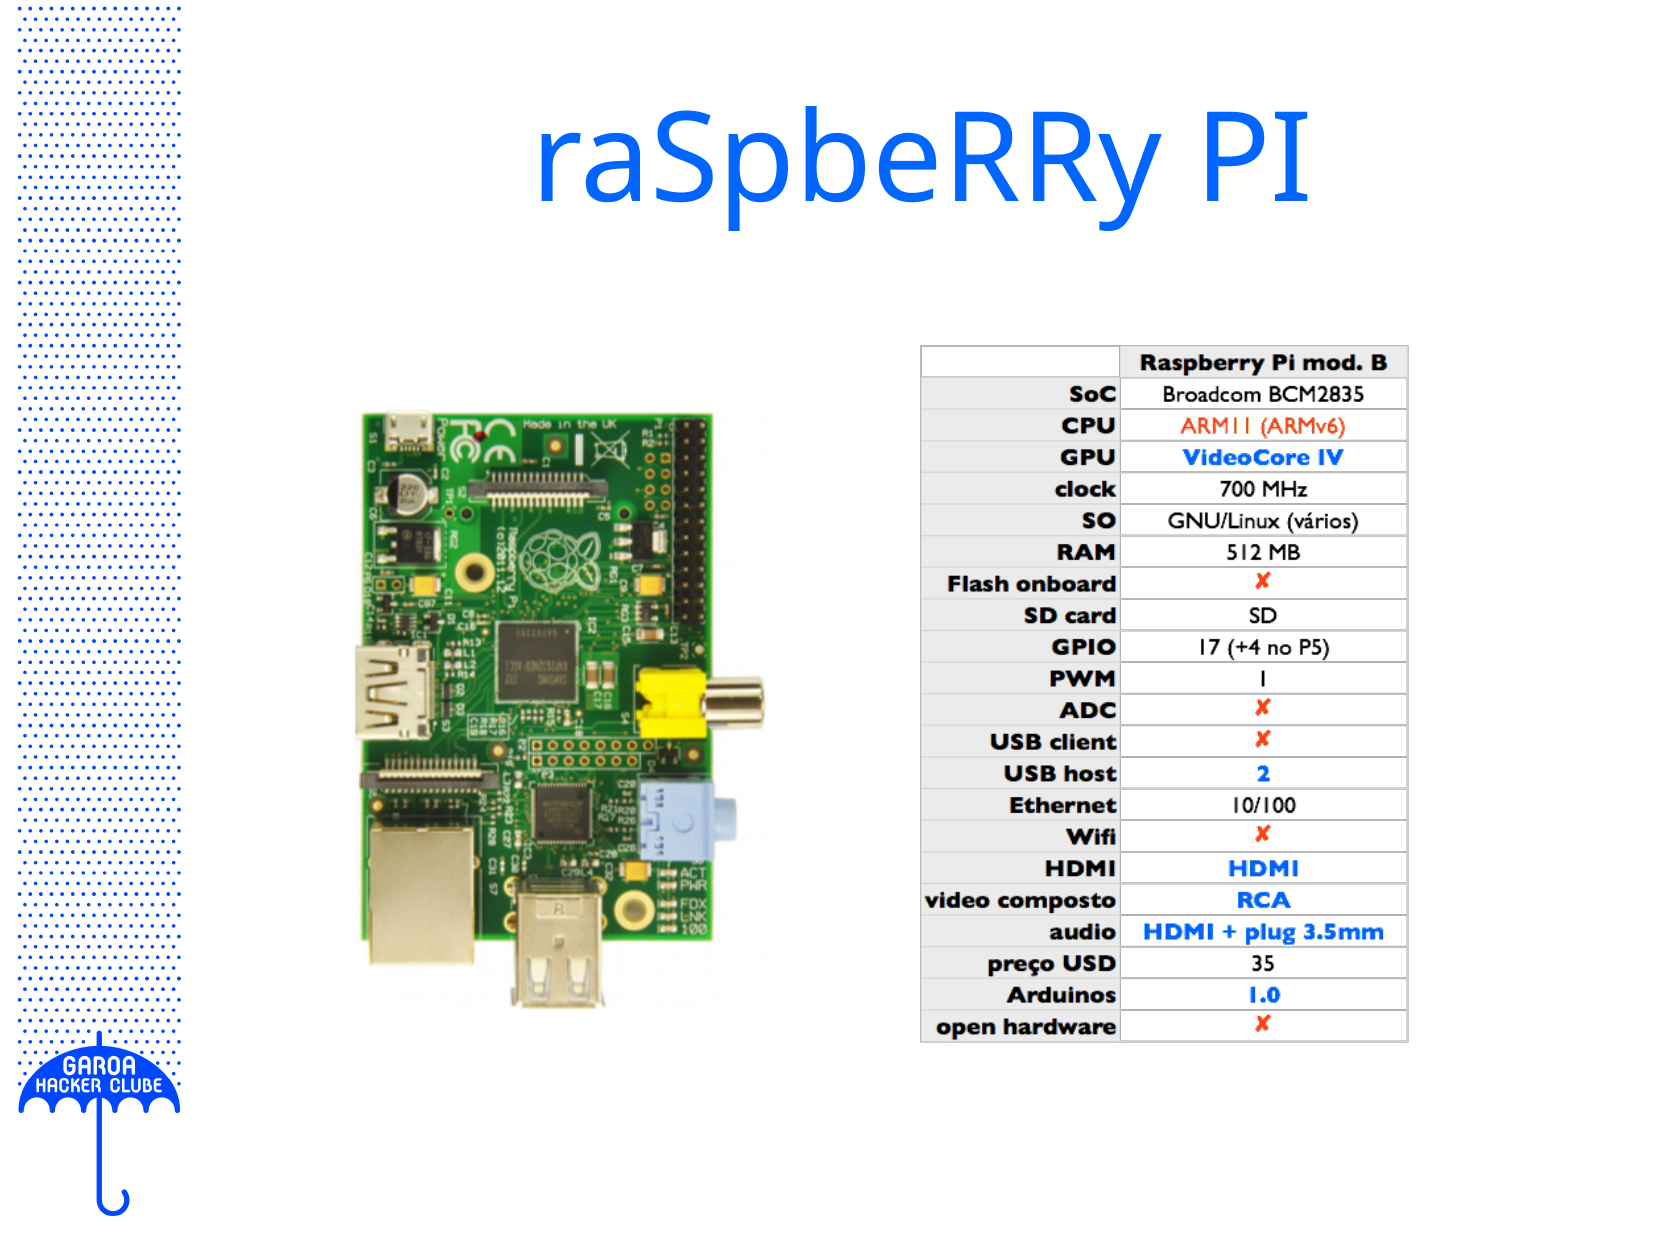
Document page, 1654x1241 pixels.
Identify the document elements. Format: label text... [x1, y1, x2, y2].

picture [17, 0, 181, 1216]
title raSpbeRRy PI [210, 49, 1636, 257]
picture [355, 410, 766, 1011]
picture [919, 344, 1411, 1045]
